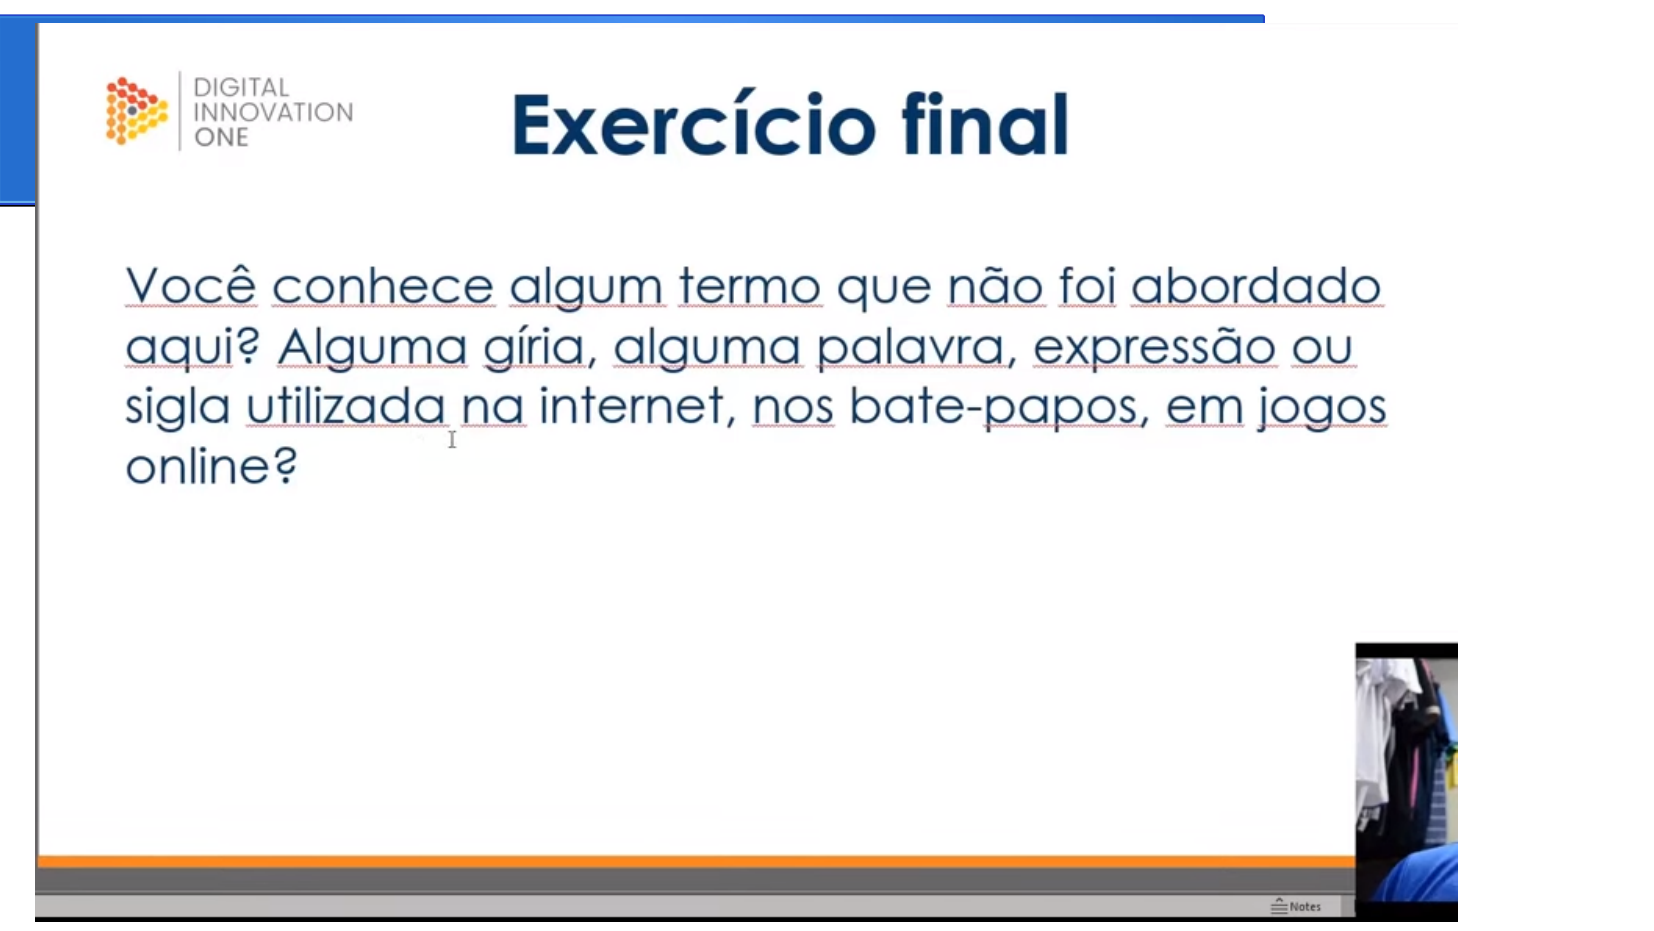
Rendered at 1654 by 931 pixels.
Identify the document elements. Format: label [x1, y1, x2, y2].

picture [35, 23, 1458, 923]
